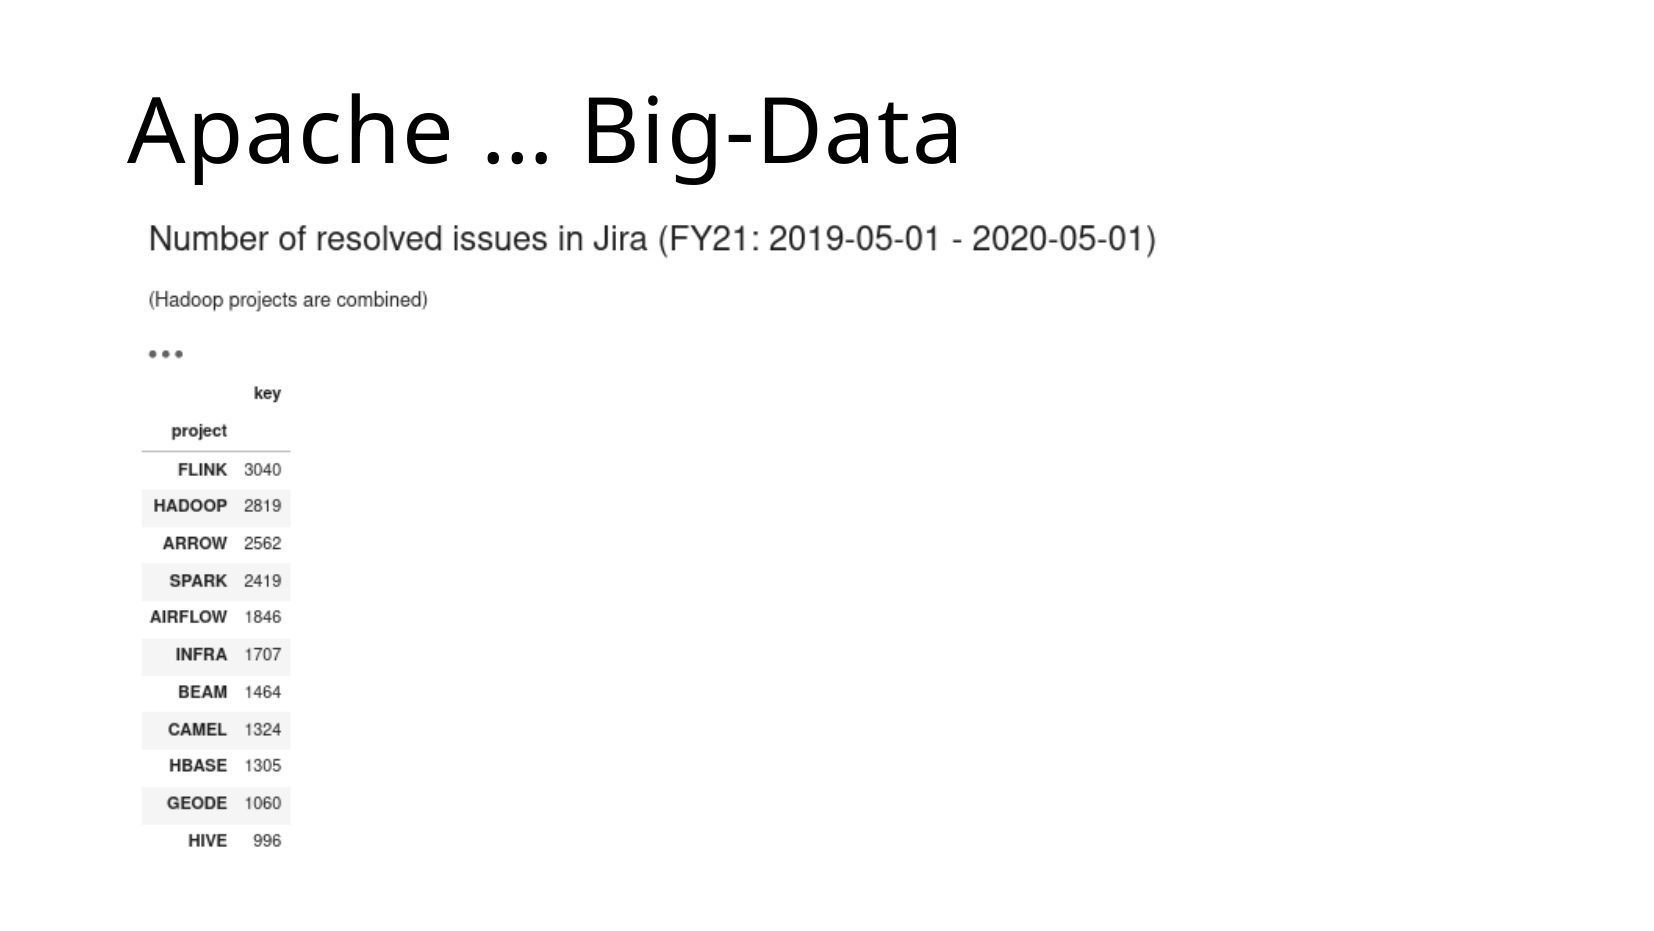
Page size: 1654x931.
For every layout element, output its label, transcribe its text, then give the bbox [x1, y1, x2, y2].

picture [139, 213, 1229, 861]
title Apache … Big-Data [127, 69, 1654, 187]
